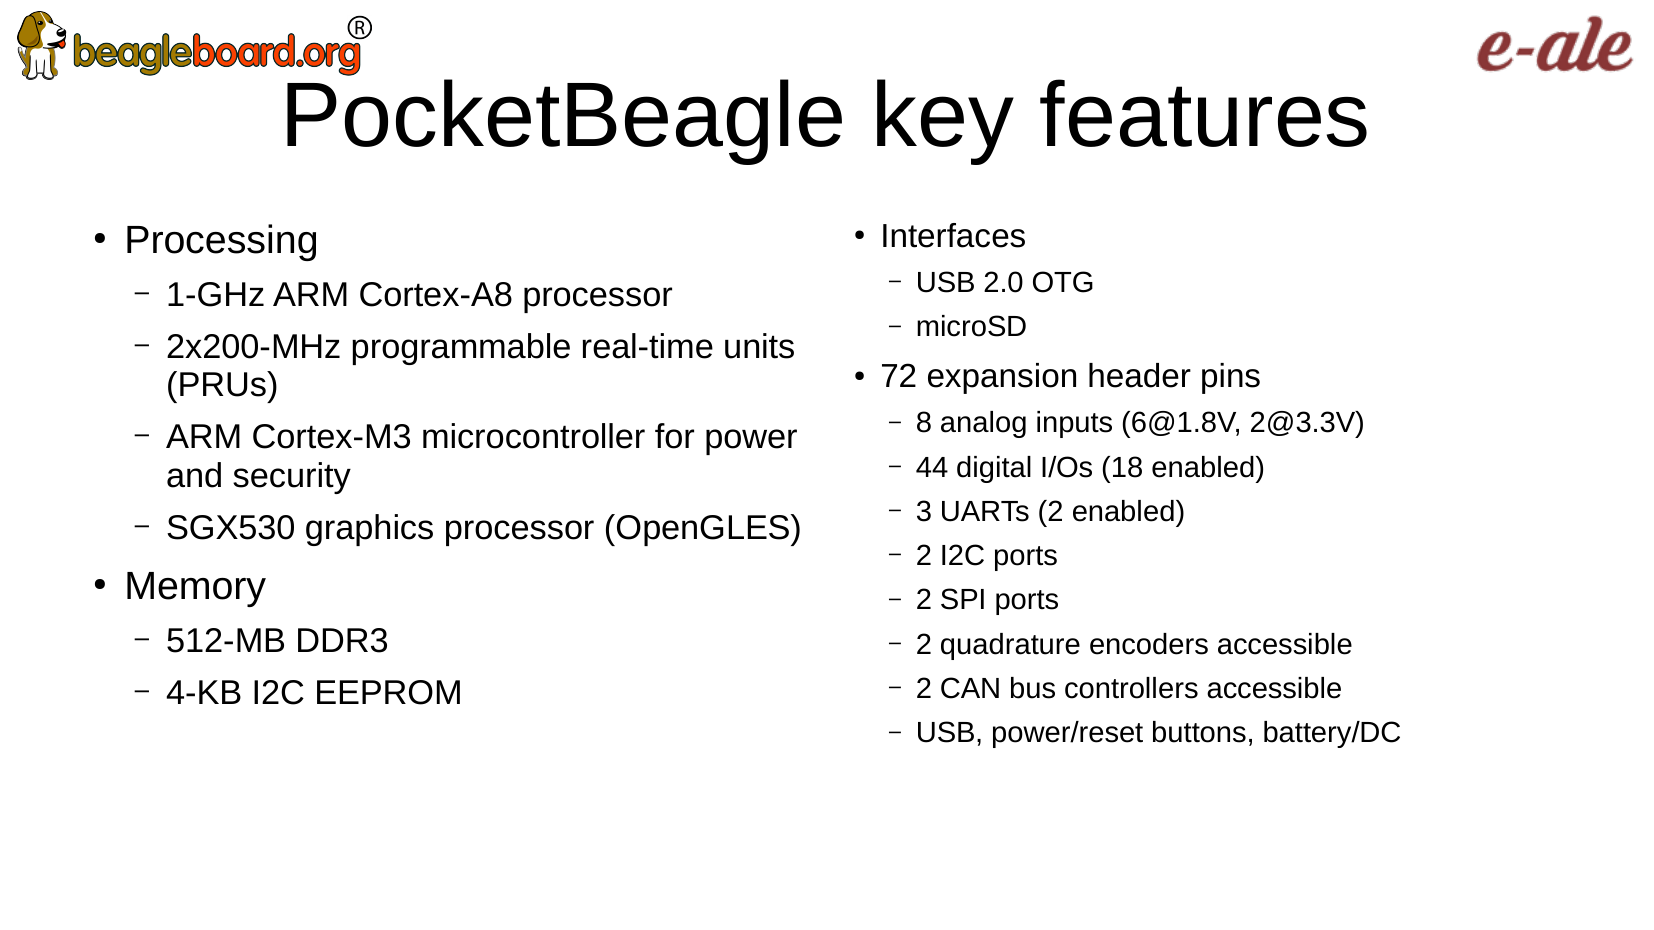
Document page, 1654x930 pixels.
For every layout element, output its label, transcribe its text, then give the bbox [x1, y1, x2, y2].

list Interfaces USB 2.0 OTG microSD 72 expansion header pins 8 analog inputs (6@1.8V, 2@3.3V) 44 digital I/Os (18 enabled) 3 UARTs (2 enabled) 2 I2C ports 2 SPI ports 2 quadrature encoders accessible 2 CAN bus controllers accessible USB, power/reset buttons, battery/DC [844, 217, 1571, 757]
list Processing 1-GHz ARM Cortex-A8 processor 2x200-MHz programmable real-time units (PRUs) ARM Cortex-M3 microcontroller for power and security SGX530 graphics processor (OpenGLES) Memory 512-MB DDR3 4-KB I2C EEPROM [82, 217, 809, 757]
title PocketBeagle key features [82, 37, 1571, 193]
picture [1475, 14, 1636, 74]
picture [17, 11, 372, 80]
